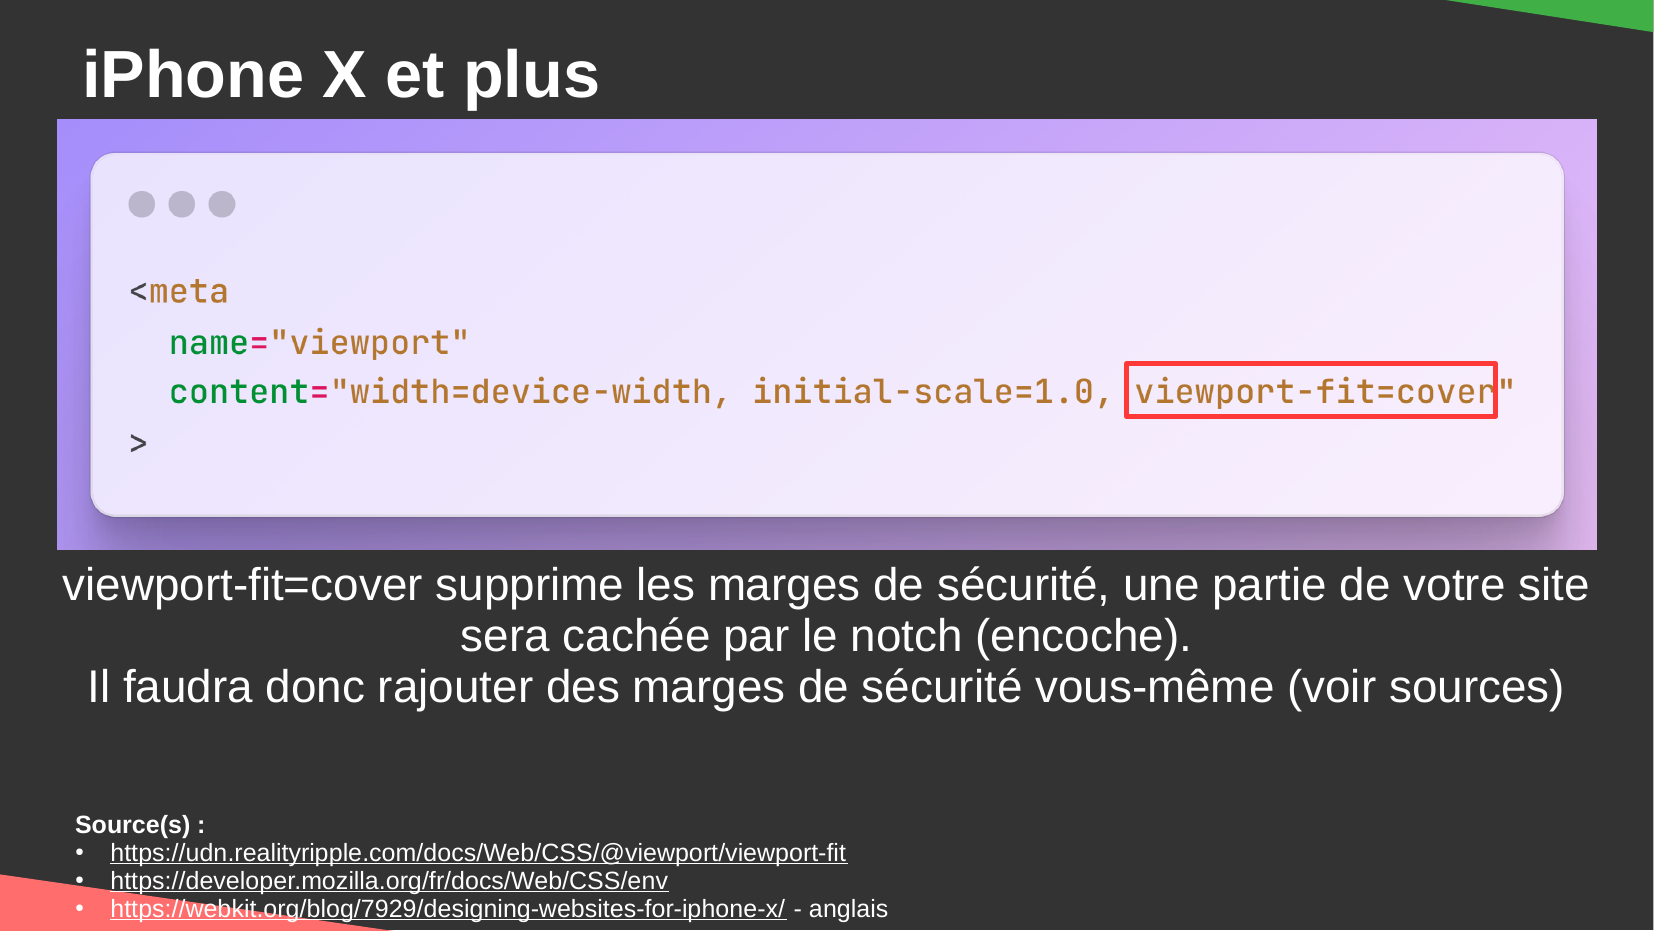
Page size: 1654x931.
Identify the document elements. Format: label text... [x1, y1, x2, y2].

title iPhone X et plus [82, 37, 1276, 119]
text_box [0, 874, 394, 931]
title viewport-fit=cover supprime les marges de sécurité, une partie de votre site sera cachée par le notch (encoche). Il faudra donc rajouter des marges de sécurité vous-même (voir sources) [57, 558, 1597, 721]
picture [57, 119, 1597, 550]
text_box [1445, 0, 1654, 33]
text_box Source(s) : https://udn.realityripple.com/docs/Web/CSS/@viewport/viewport-fit https://developer.mozilla.org/fr/docs/Web/CSS/env https://webkit.org/blog/7929/designing-websites-for-iphone-x/ - anglais [60, 803, 1546, 930]
